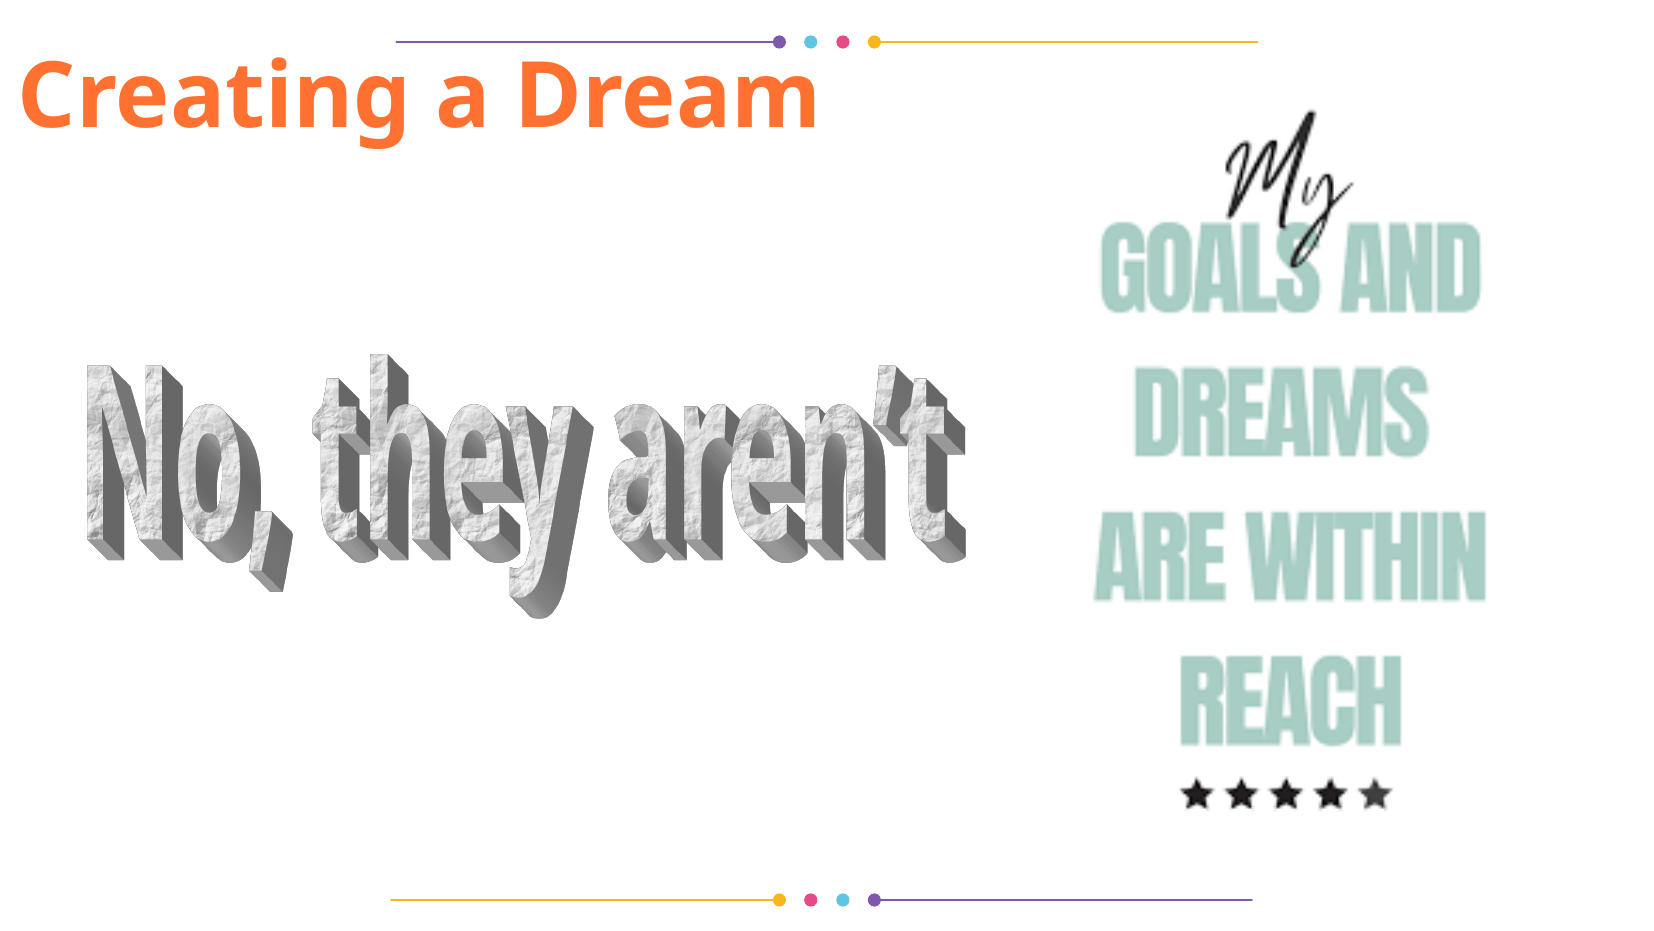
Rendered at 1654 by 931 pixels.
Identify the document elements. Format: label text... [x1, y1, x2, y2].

title CANDY [129, 187, 686, 378]
title Creating a Dream [17, 7, 1022, 178]
picture [1021, 88, 1554, 840]
